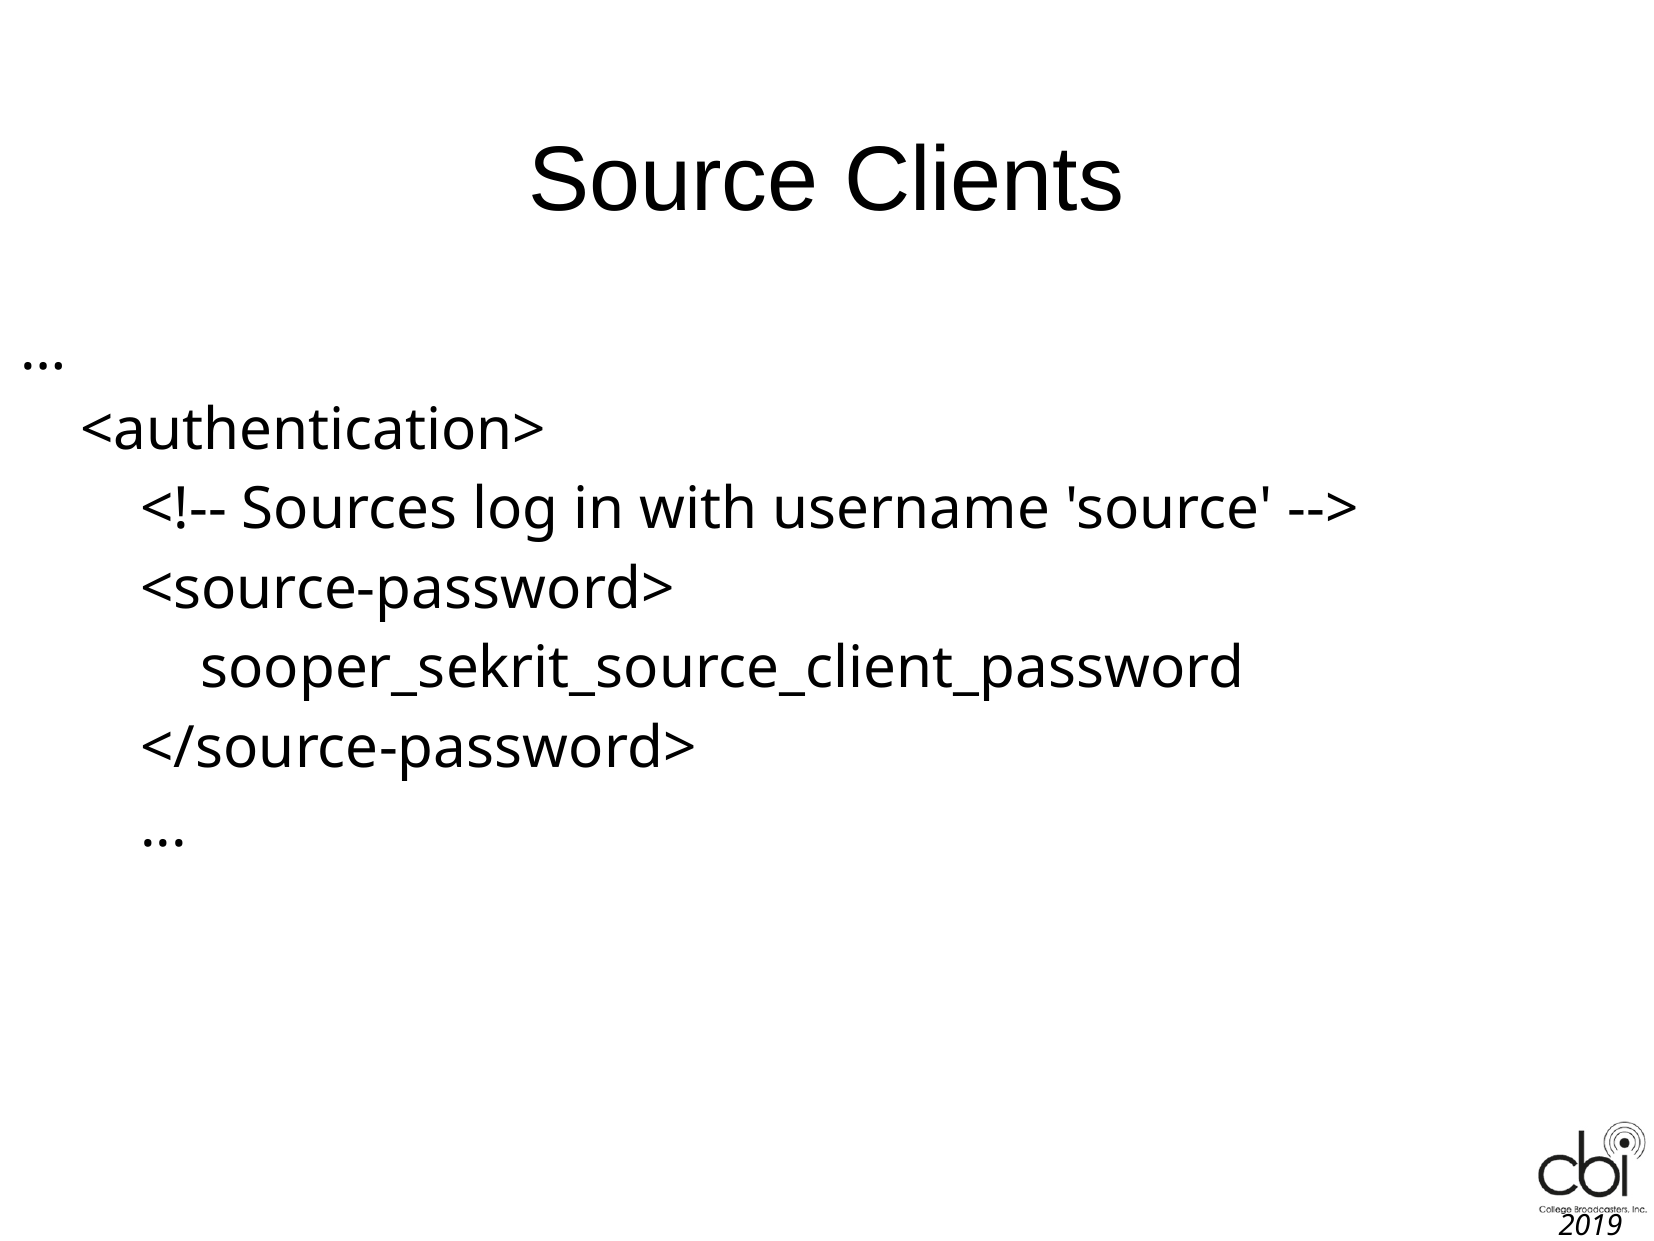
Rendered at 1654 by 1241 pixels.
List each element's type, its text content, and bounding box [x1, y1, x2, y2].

text_box Source Clients [513, 120, 1140, 238]
text_box … <authentication> <!-- Sources log in with username 'source' --> <source-password> sooper_sekrit_source_client_password </source-password> ... [5, 300, 1649, 1033]
picture [1529, 1120, 1654, 1216]
